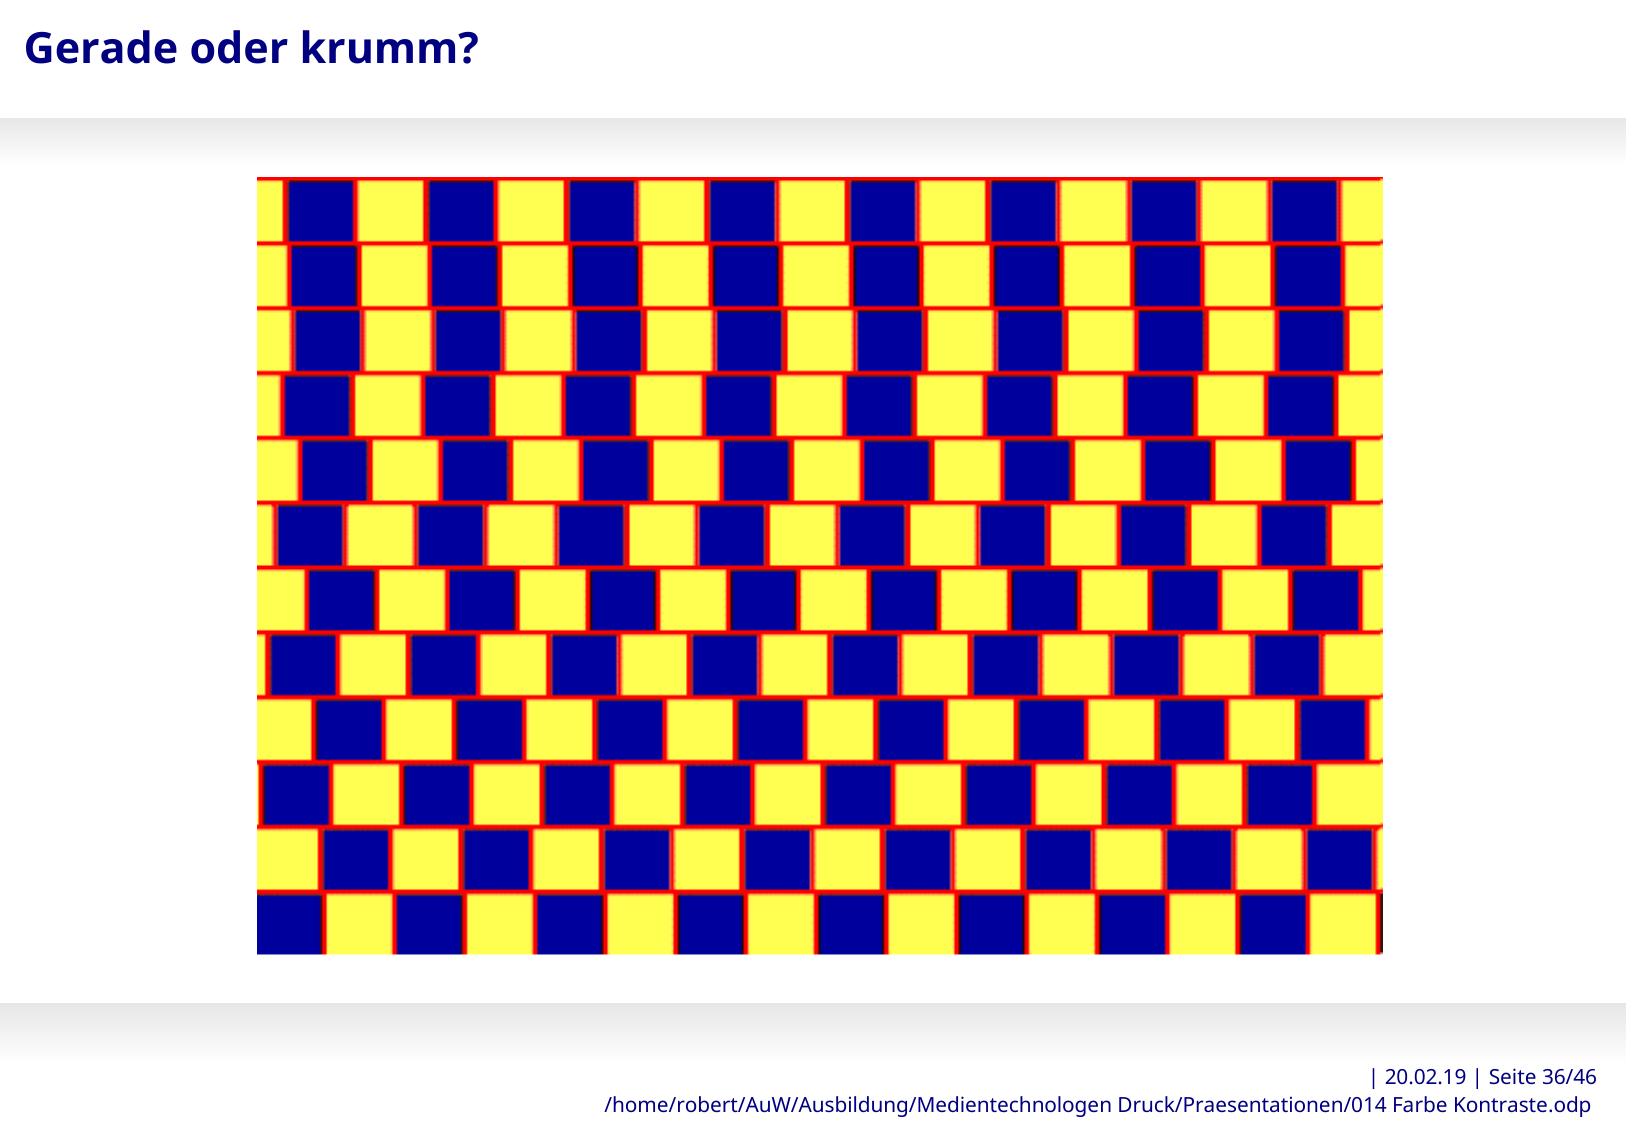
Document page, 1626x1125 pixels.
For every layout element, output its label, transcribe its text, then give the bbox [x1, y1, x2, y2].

title Gerade oder krumm? [23, 5, 1600, 154]
picture [257, 177, 1385, 959]
